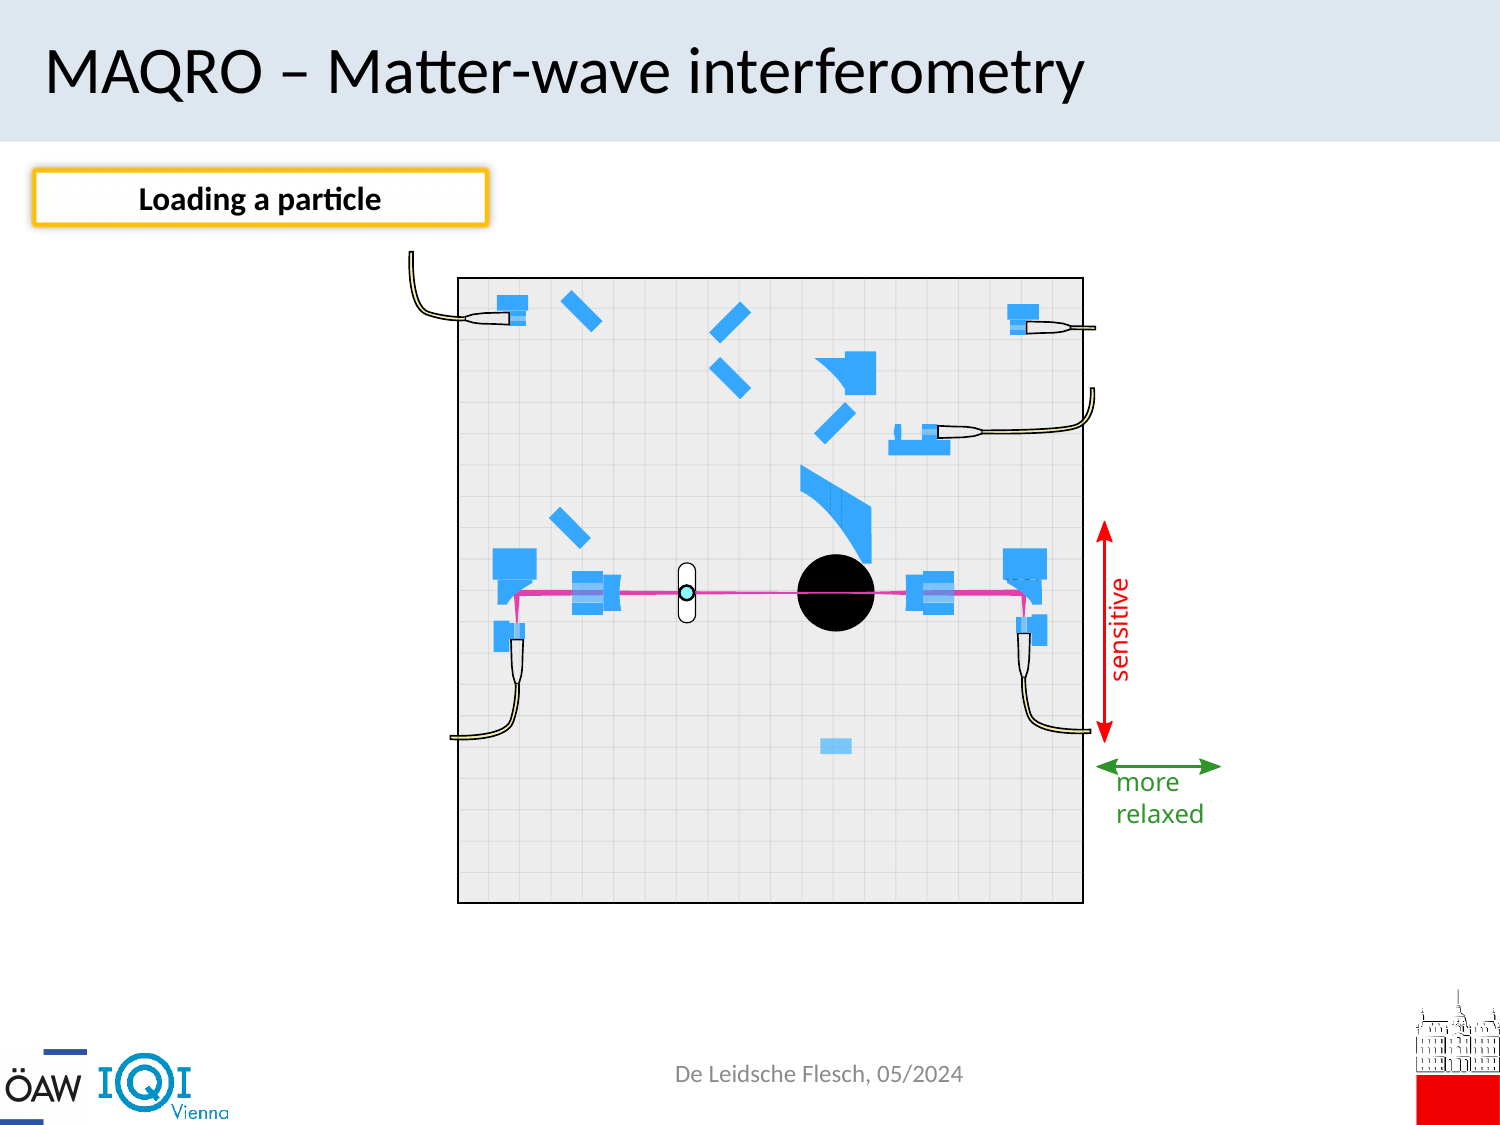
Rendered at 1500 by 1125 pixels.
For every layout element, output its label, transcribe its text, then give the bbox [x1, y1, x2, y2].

picture [1416, 988, 1500, 1125]
picture [0, 1049, 87, 1125]
text_box Loading a particle [37, 173, 485, 222]
picture [94, 1049, 234, 1124]
title MAQRO – Matter-wave interferometry [29, 7, 1317, 126]
picture [404, 246, 1226, 908]
